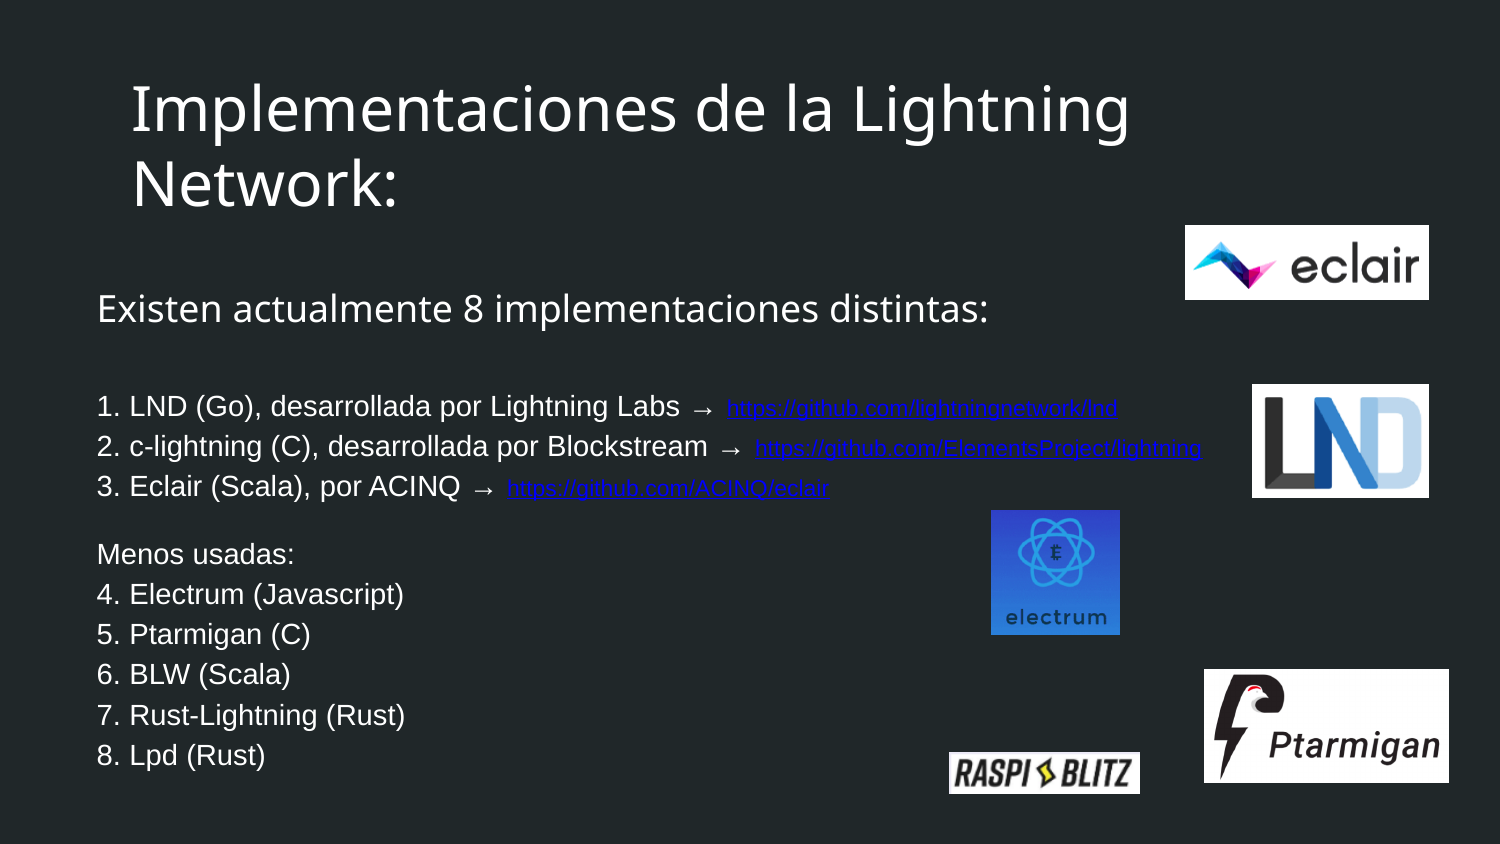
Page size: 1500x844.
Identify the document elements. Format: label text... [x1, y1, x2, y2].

picture [1204, 669, 1449, 783]
text_box Implementaciones de la Lightning Network: [116, 54, 1384, 212]
picture [991, 510, 1120, 636]
picture [1252, 384, 1429, 498]
picture [1185, 225, 1429, 300]
text_box Existen actualmente 8 implementaciones distintas: 1. LND (Go), desarrollada por Lightning Labs → https://github.com/lightningnetwork/lnd 2. c-lightning (C), desarrollada por Blockstream → https://github.com/ElementsProject/lightning 3. Eclair (Scala), por ACINQ → https://github.com/ACINQ/eclair Menos usadas: 4. Electrum (Javascript) 5. Ptarmigan (C) 6. BLW (Scala) 7. Rust-Lightning (Rust) 8. Lpd (Rust) [81, 270, 1429, 753]
picture [949, 752, 1140, 794]
